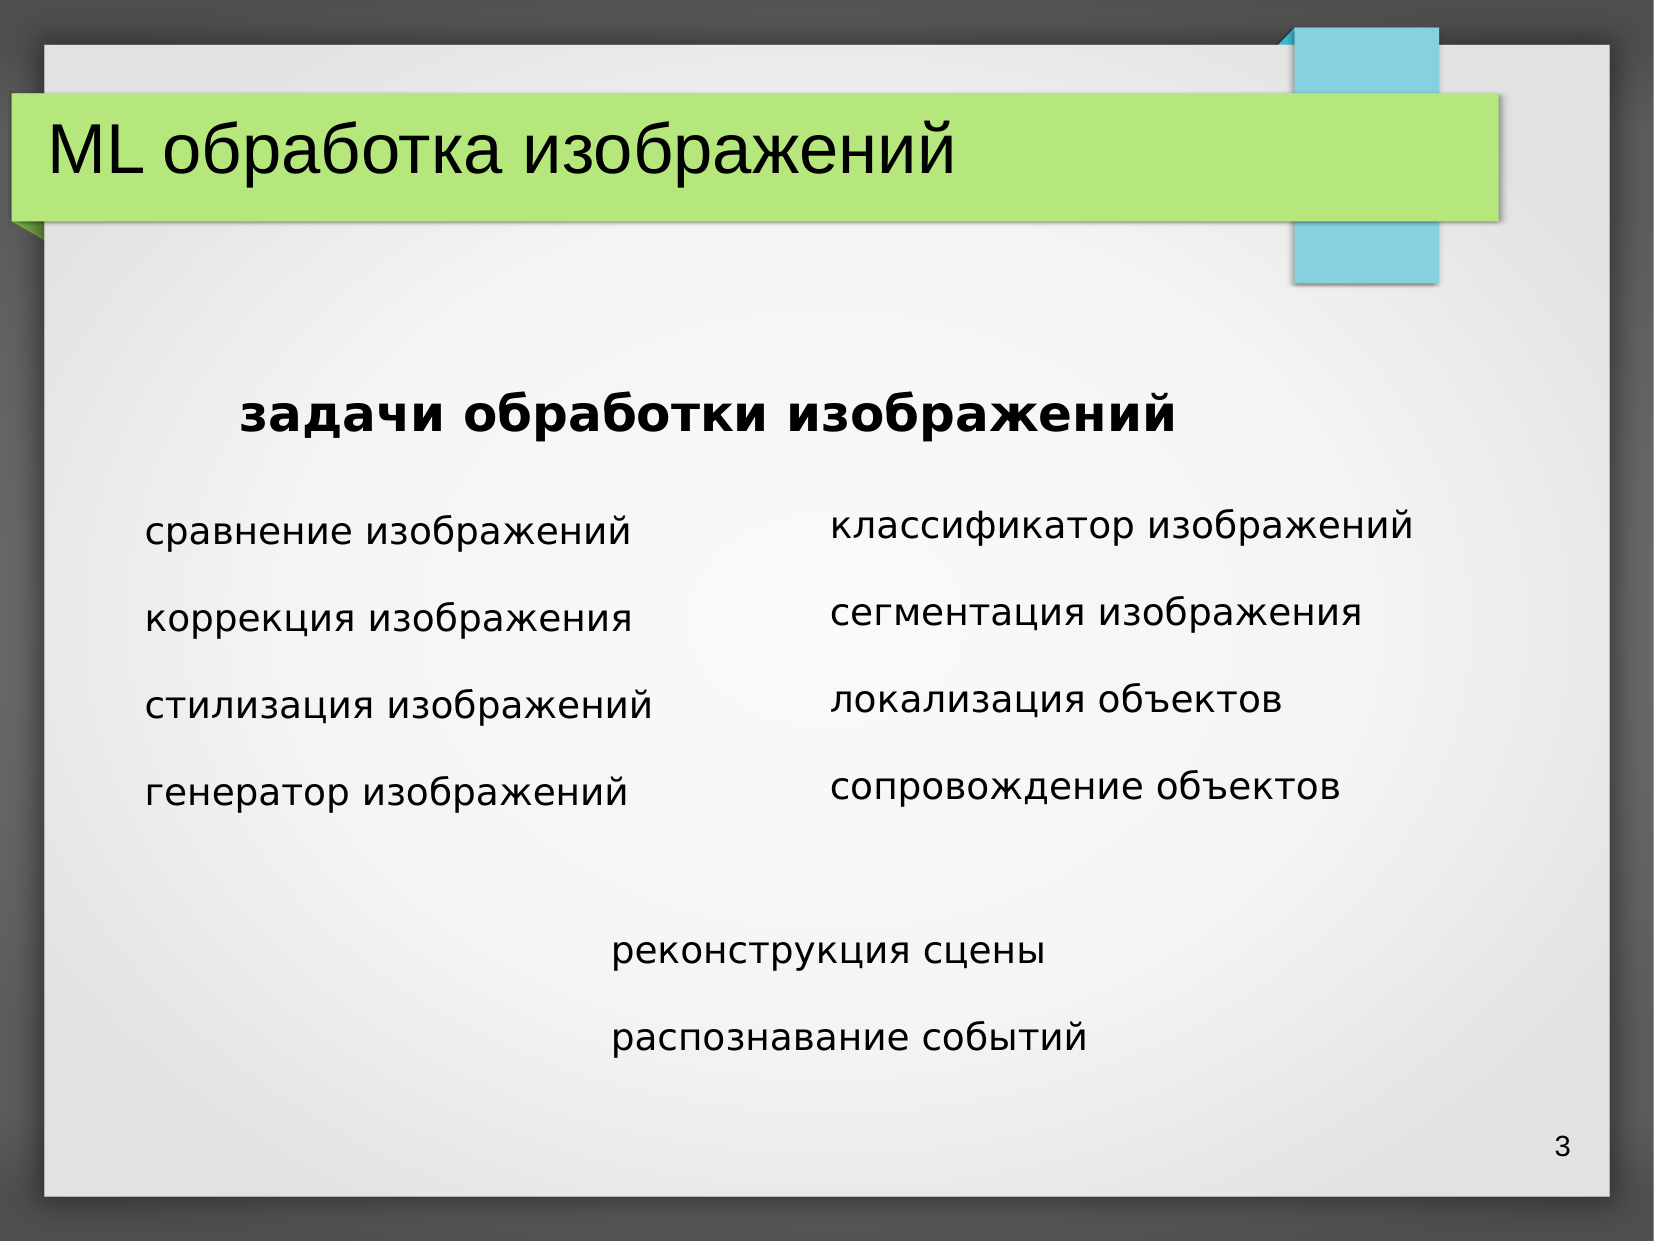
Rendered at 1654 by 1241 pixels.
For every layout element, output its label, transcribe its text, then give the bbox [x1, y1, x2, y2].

title ML обработка изображений [47, 109, 1501, 189]
picture [0, 0, 1654, 1241]
text_box классификатор изображений сегментация изображения локализация объектов сопровождение объектов [814, 496, 1441, 816]
text_box реконструкция сцены распознавание событий [596, 921, 1111, 1075]
text_box задачи обработки изображений [225, 377, 1193, 452]
text_box сравнение изображений коррекция изображения стилизация изображений генератор изображений [129, 501, 745, 822]
